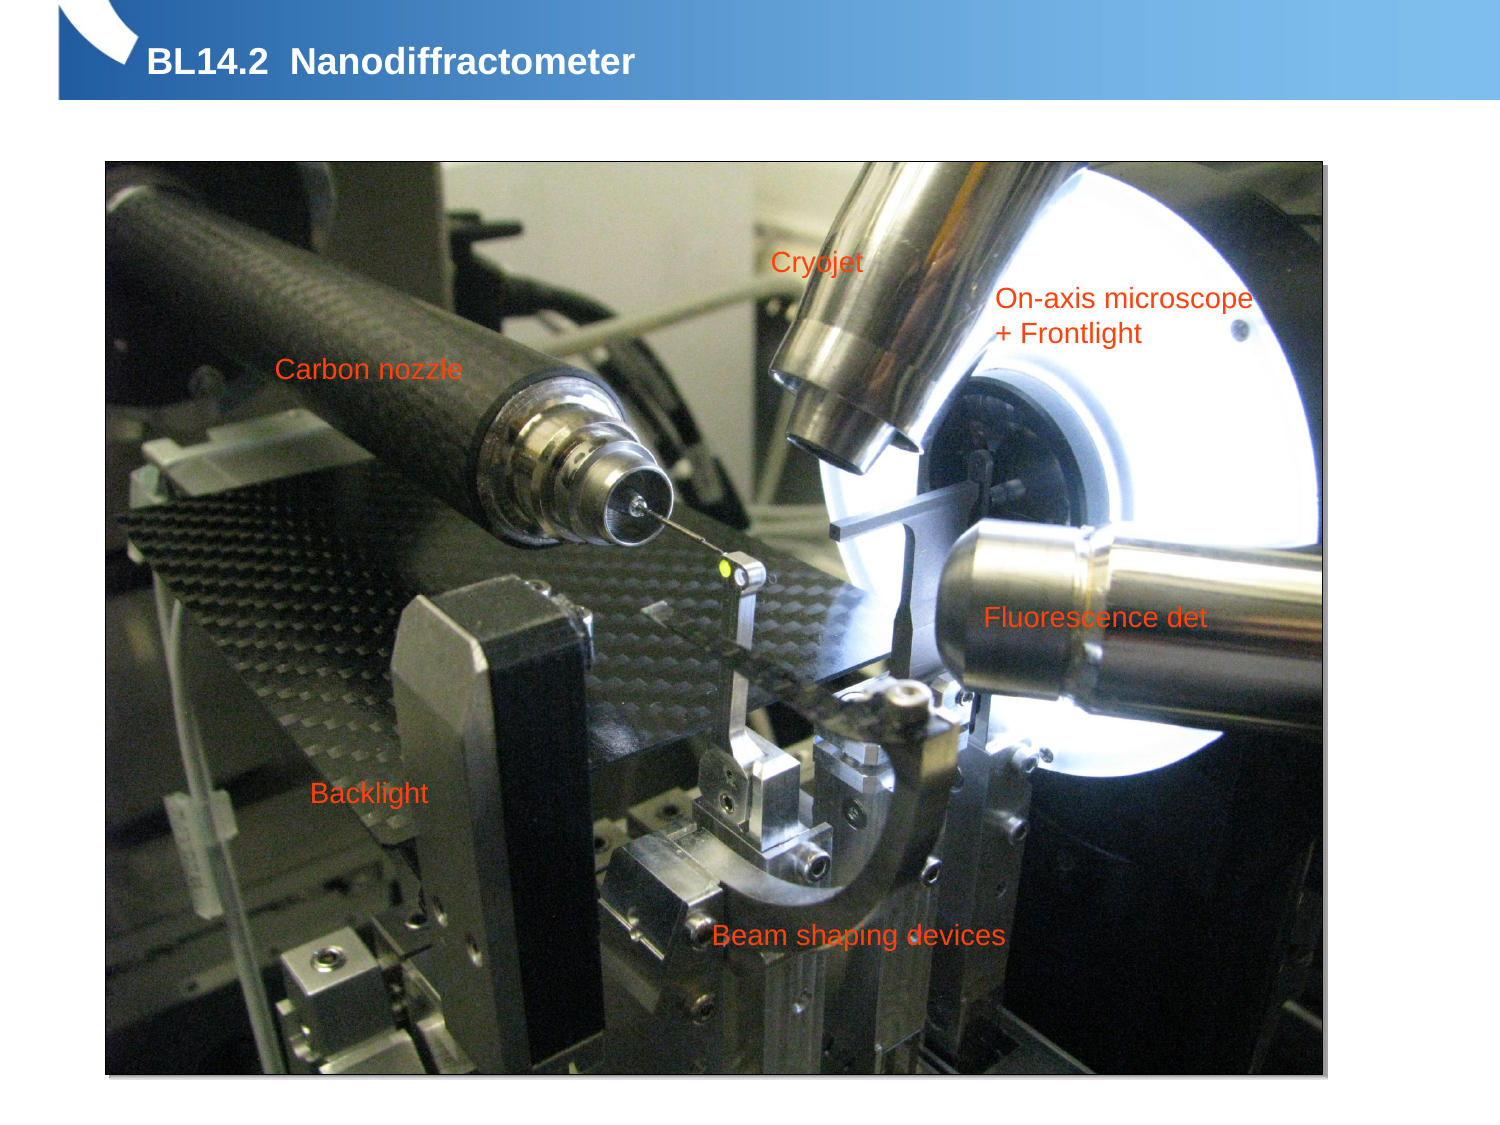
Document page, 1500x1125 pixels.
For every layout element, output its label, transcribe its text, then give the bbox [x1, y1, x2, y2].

text_box Fluorescence det [968, 590, 1382, 641]
picture [105, 161, 1323, 1075]
picture [0, 0, 1500, 100]
text_box On-axis microscope + Frontlight [980, 271, 1394, 357]
text_box Beam shaping devices [696, 908, 1111, 959]
text_box Cryojet [755, 235, 1170, 286]
text_box Backlight [295, 766, 709, 817]
text_box Carbon nozzle [259, 342, 674, 393]
title BL14.2 Nanodiffractometer [131, 23, 1482, 96]
